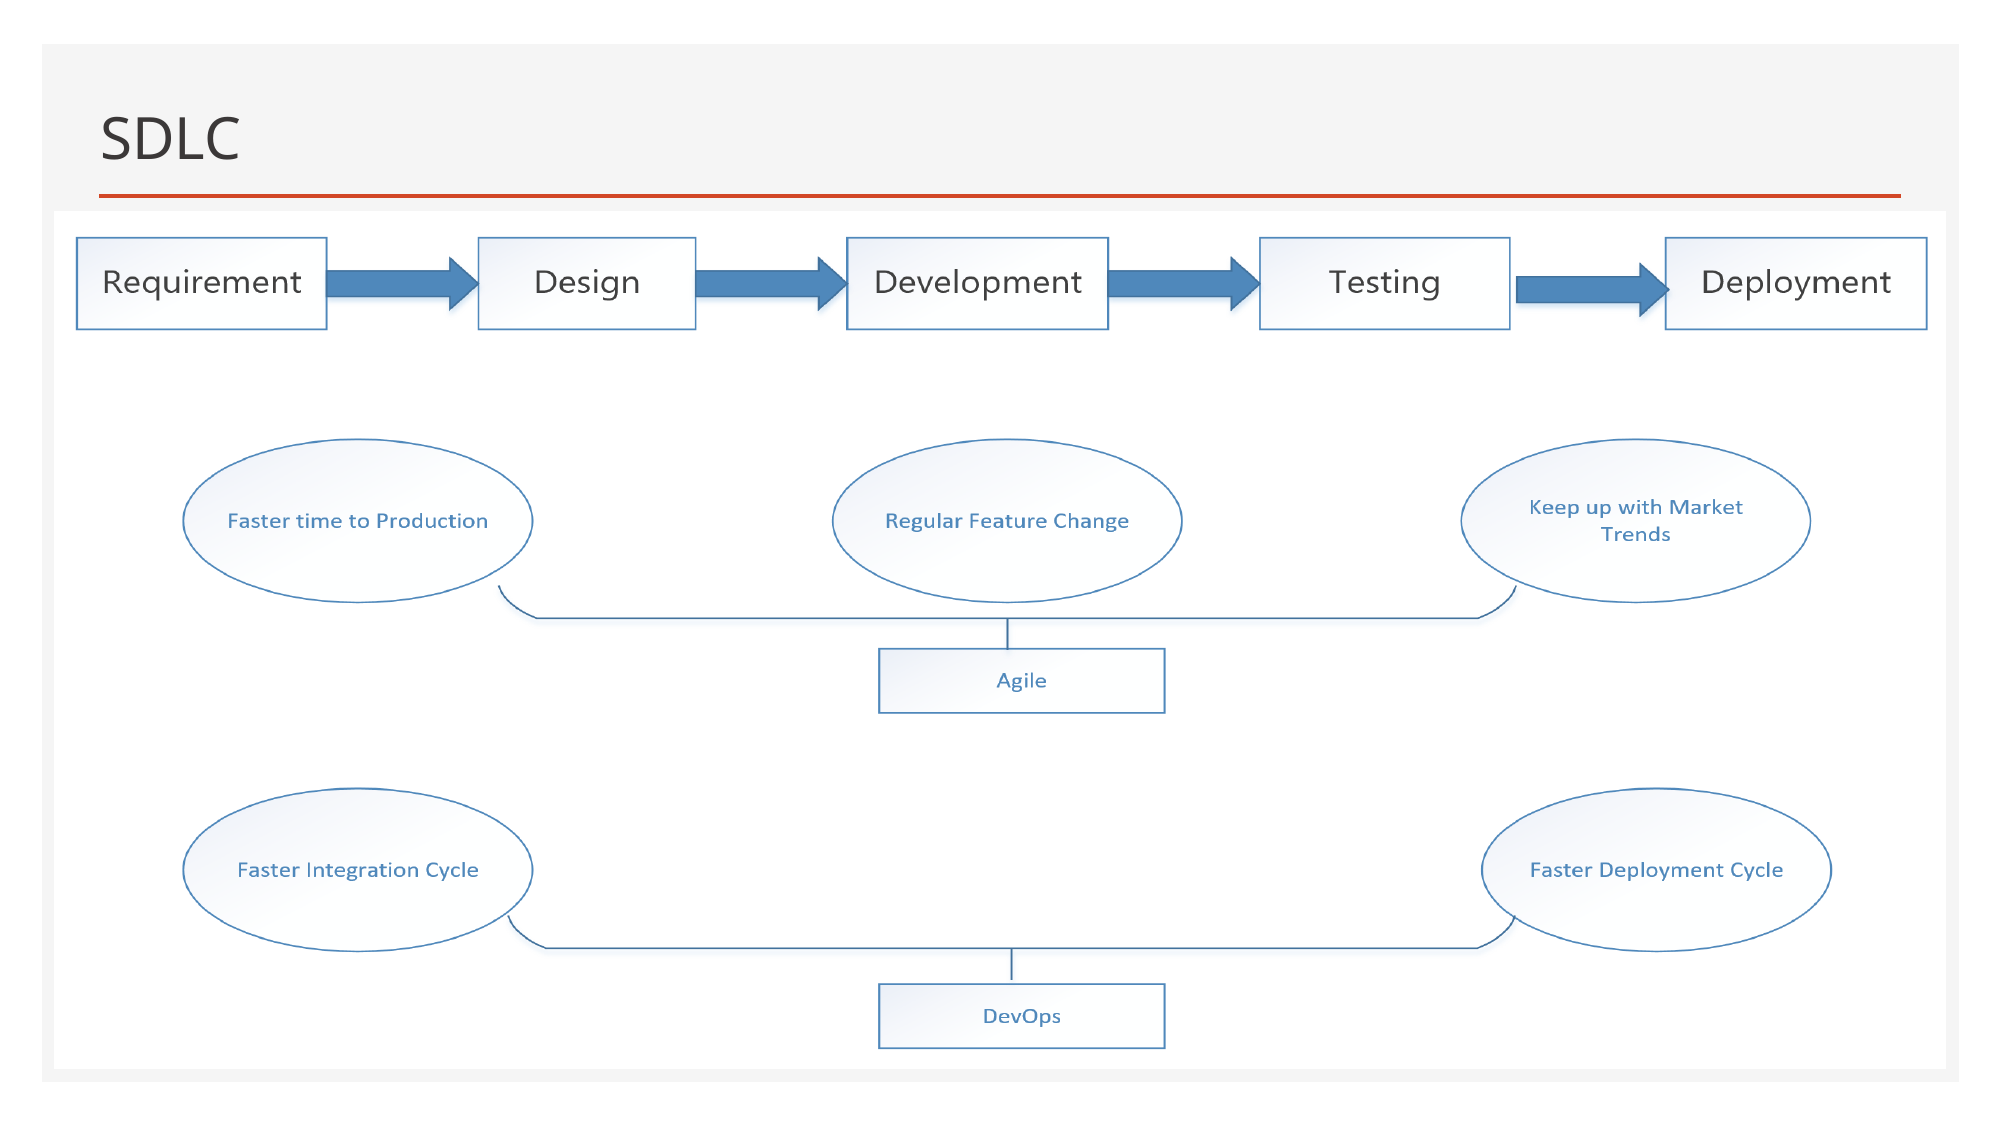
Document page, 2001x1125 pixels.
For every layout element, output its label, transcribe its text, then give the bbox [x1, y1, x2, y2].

title SDLC [85, 73, 1214, 179]
picture [54, 212, 1946, 1069]
